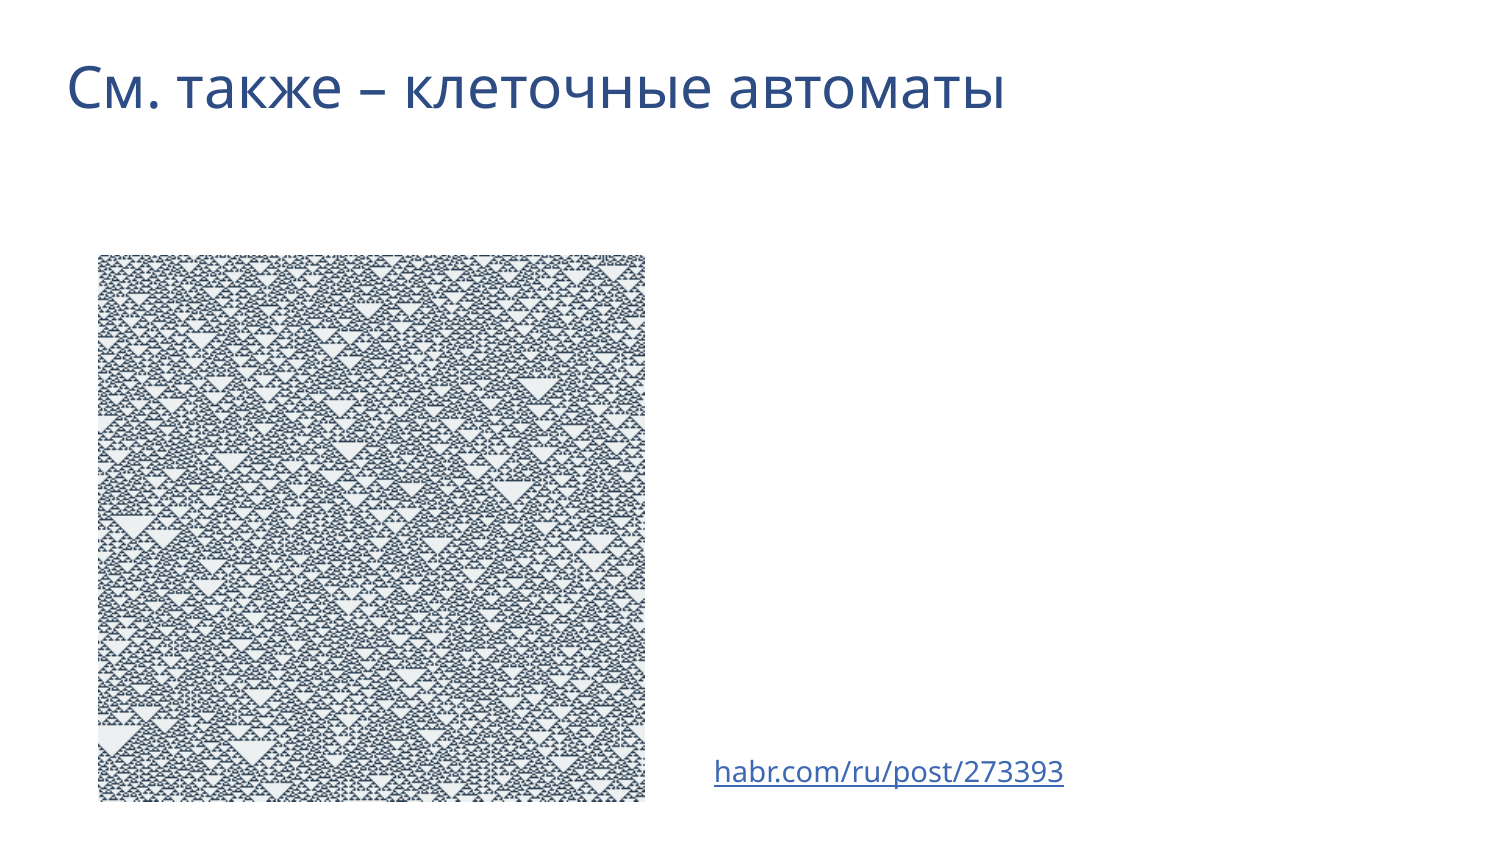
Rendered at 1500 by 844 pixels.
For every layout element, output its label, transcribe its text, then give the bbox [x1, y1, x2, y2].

list habr.com/ru/post/273393 [699, 732, 1356, 790]
title См. также – клеточные автоматы [51, 35, 1449, 130]
picture [98, 255, 645, 803]
